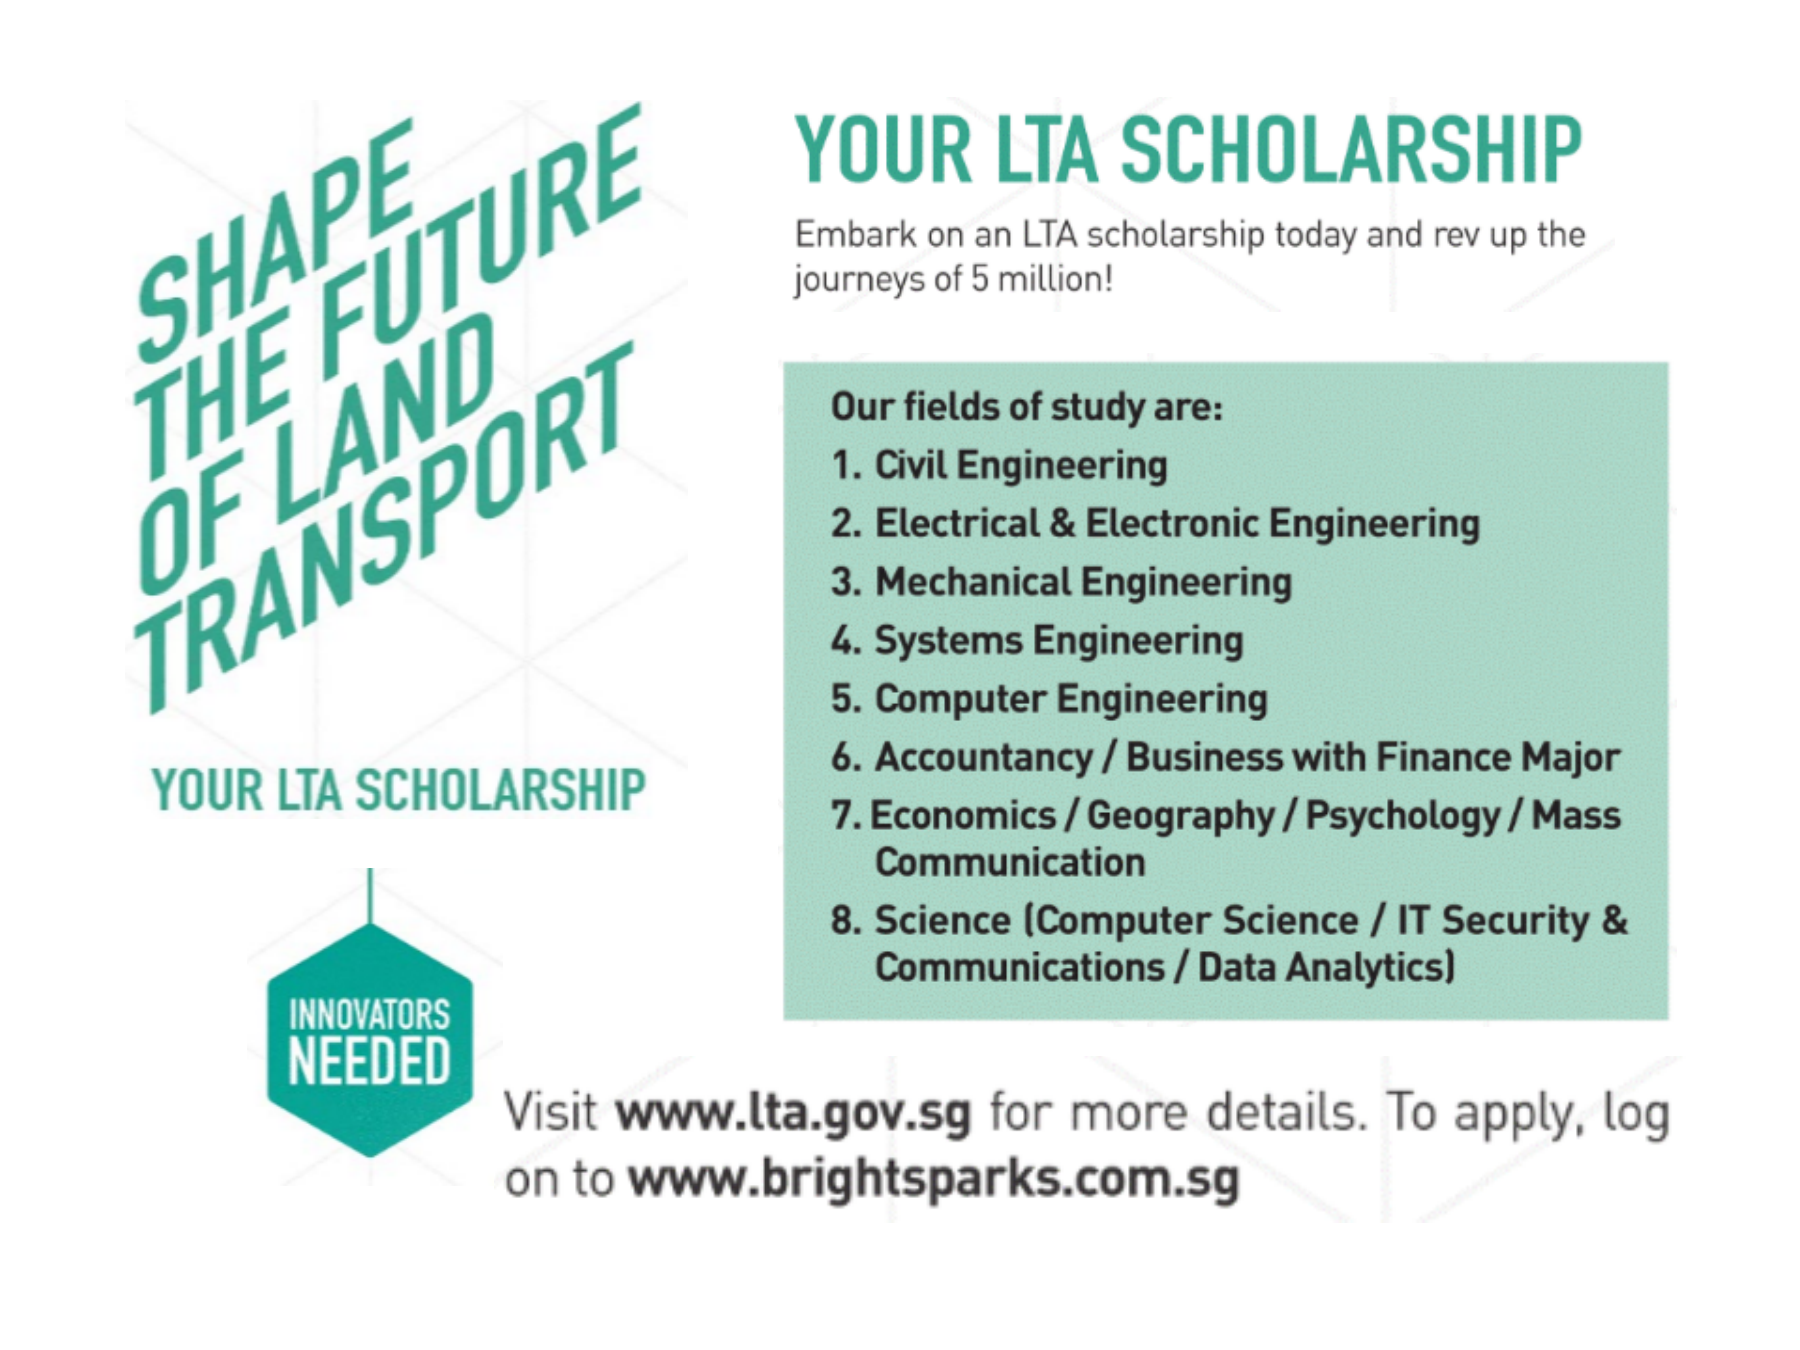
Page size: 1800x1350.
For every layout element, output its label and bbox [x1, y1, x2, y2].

picture [778, 353, 1677, 1027]
picture [778, 97, 1615, 312]
picture [125, 100, 688, 819]
picture [247, 868, 1694, 1223]
